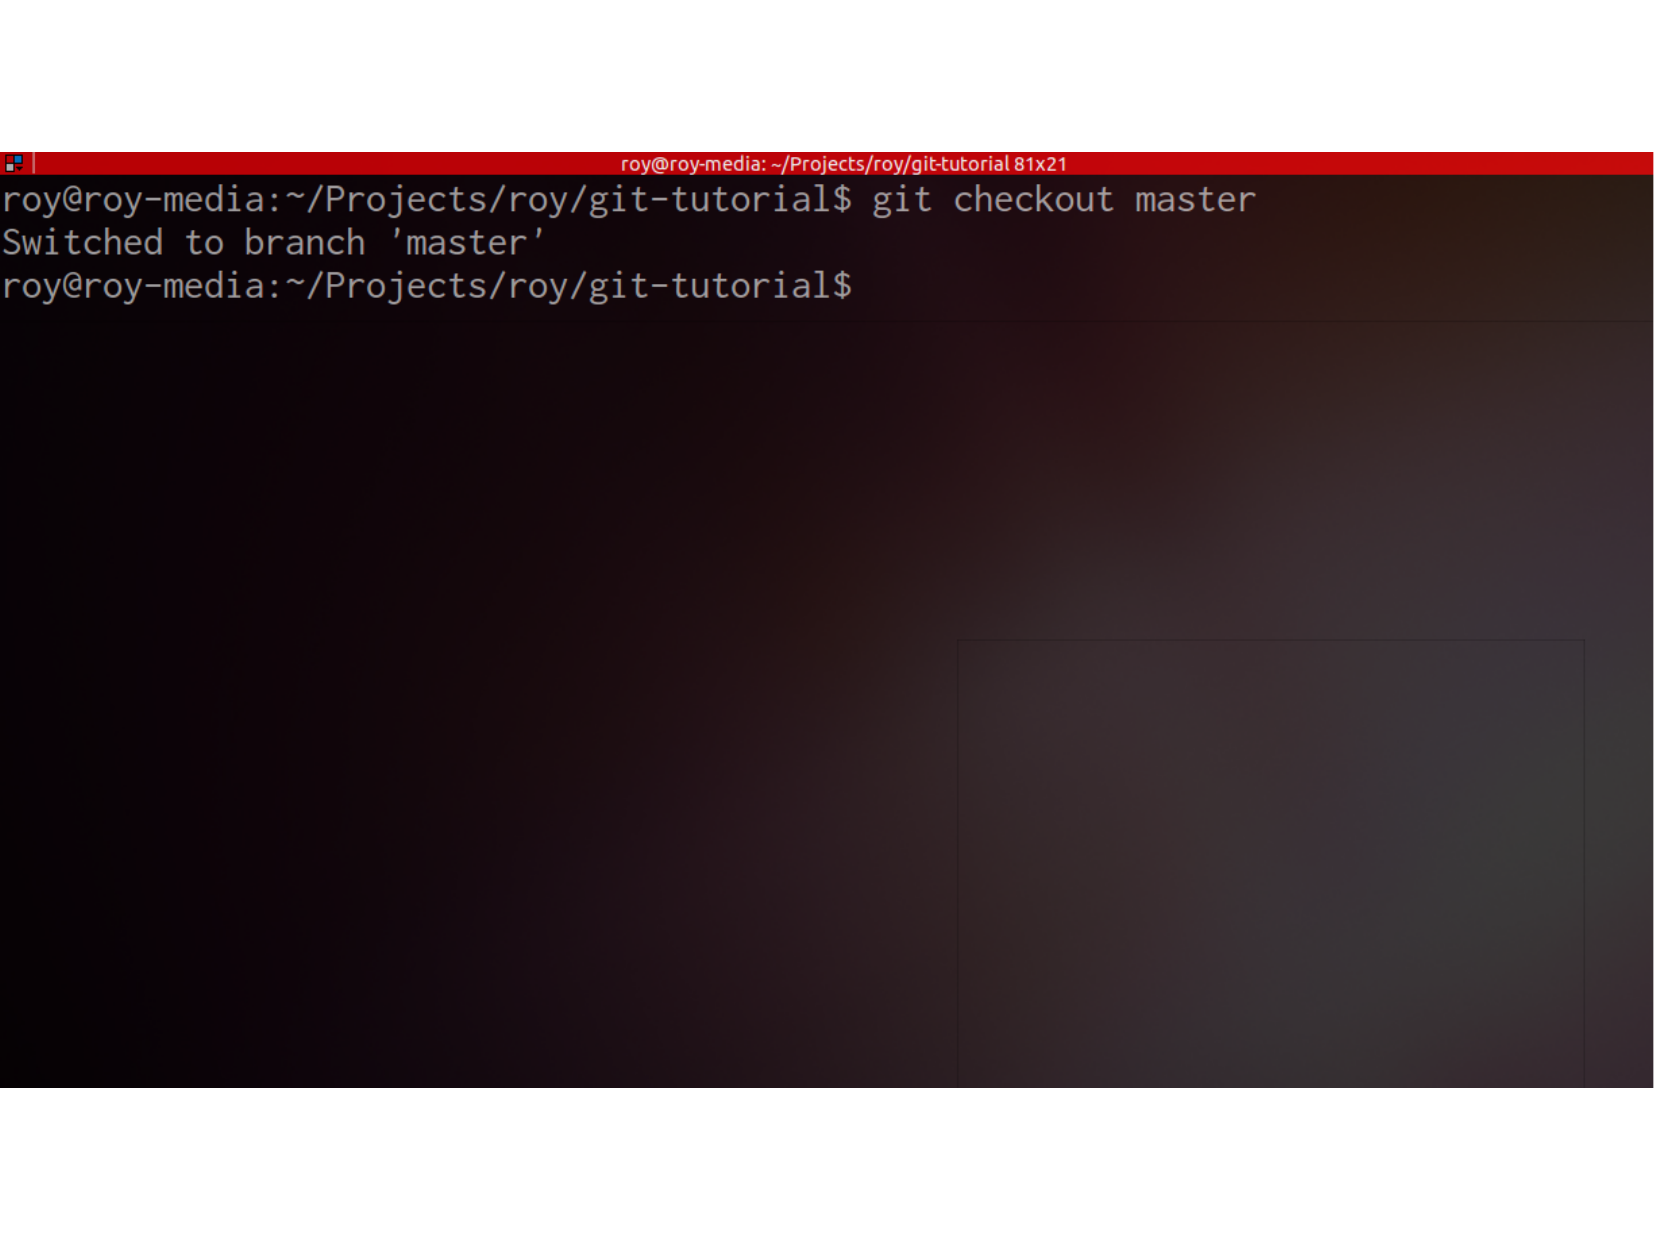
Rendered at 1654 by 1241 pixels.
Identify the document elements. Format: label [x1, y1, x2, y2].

picture [0, 152, 1654, 1088]
